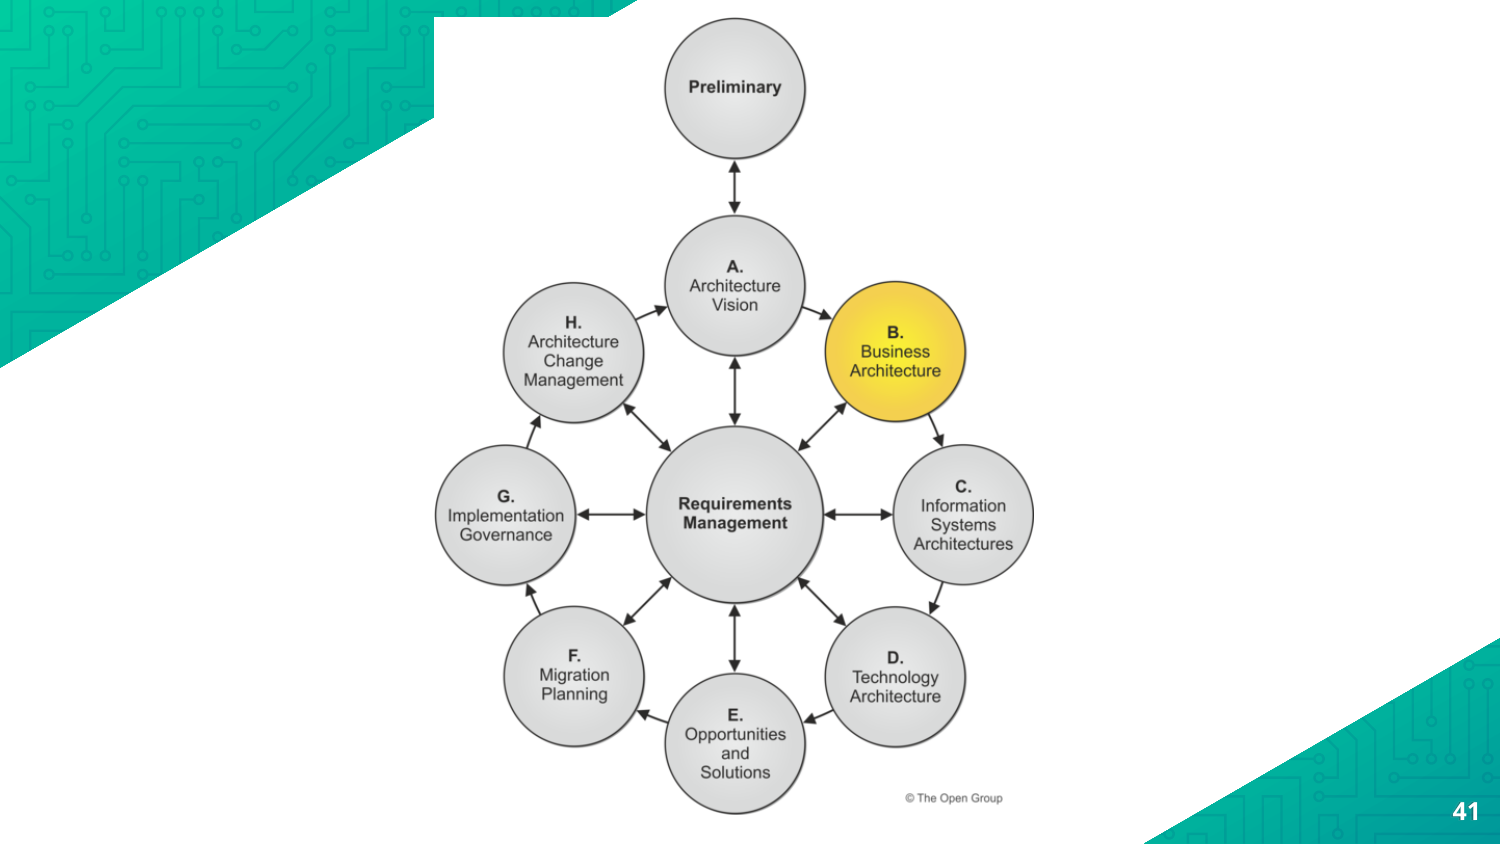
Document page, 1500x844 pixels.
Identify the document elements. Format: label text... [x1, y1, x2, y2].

slide_number <numéro> [1391, 779, 1482, 844]
picture [434, 17, 1034, 815]
